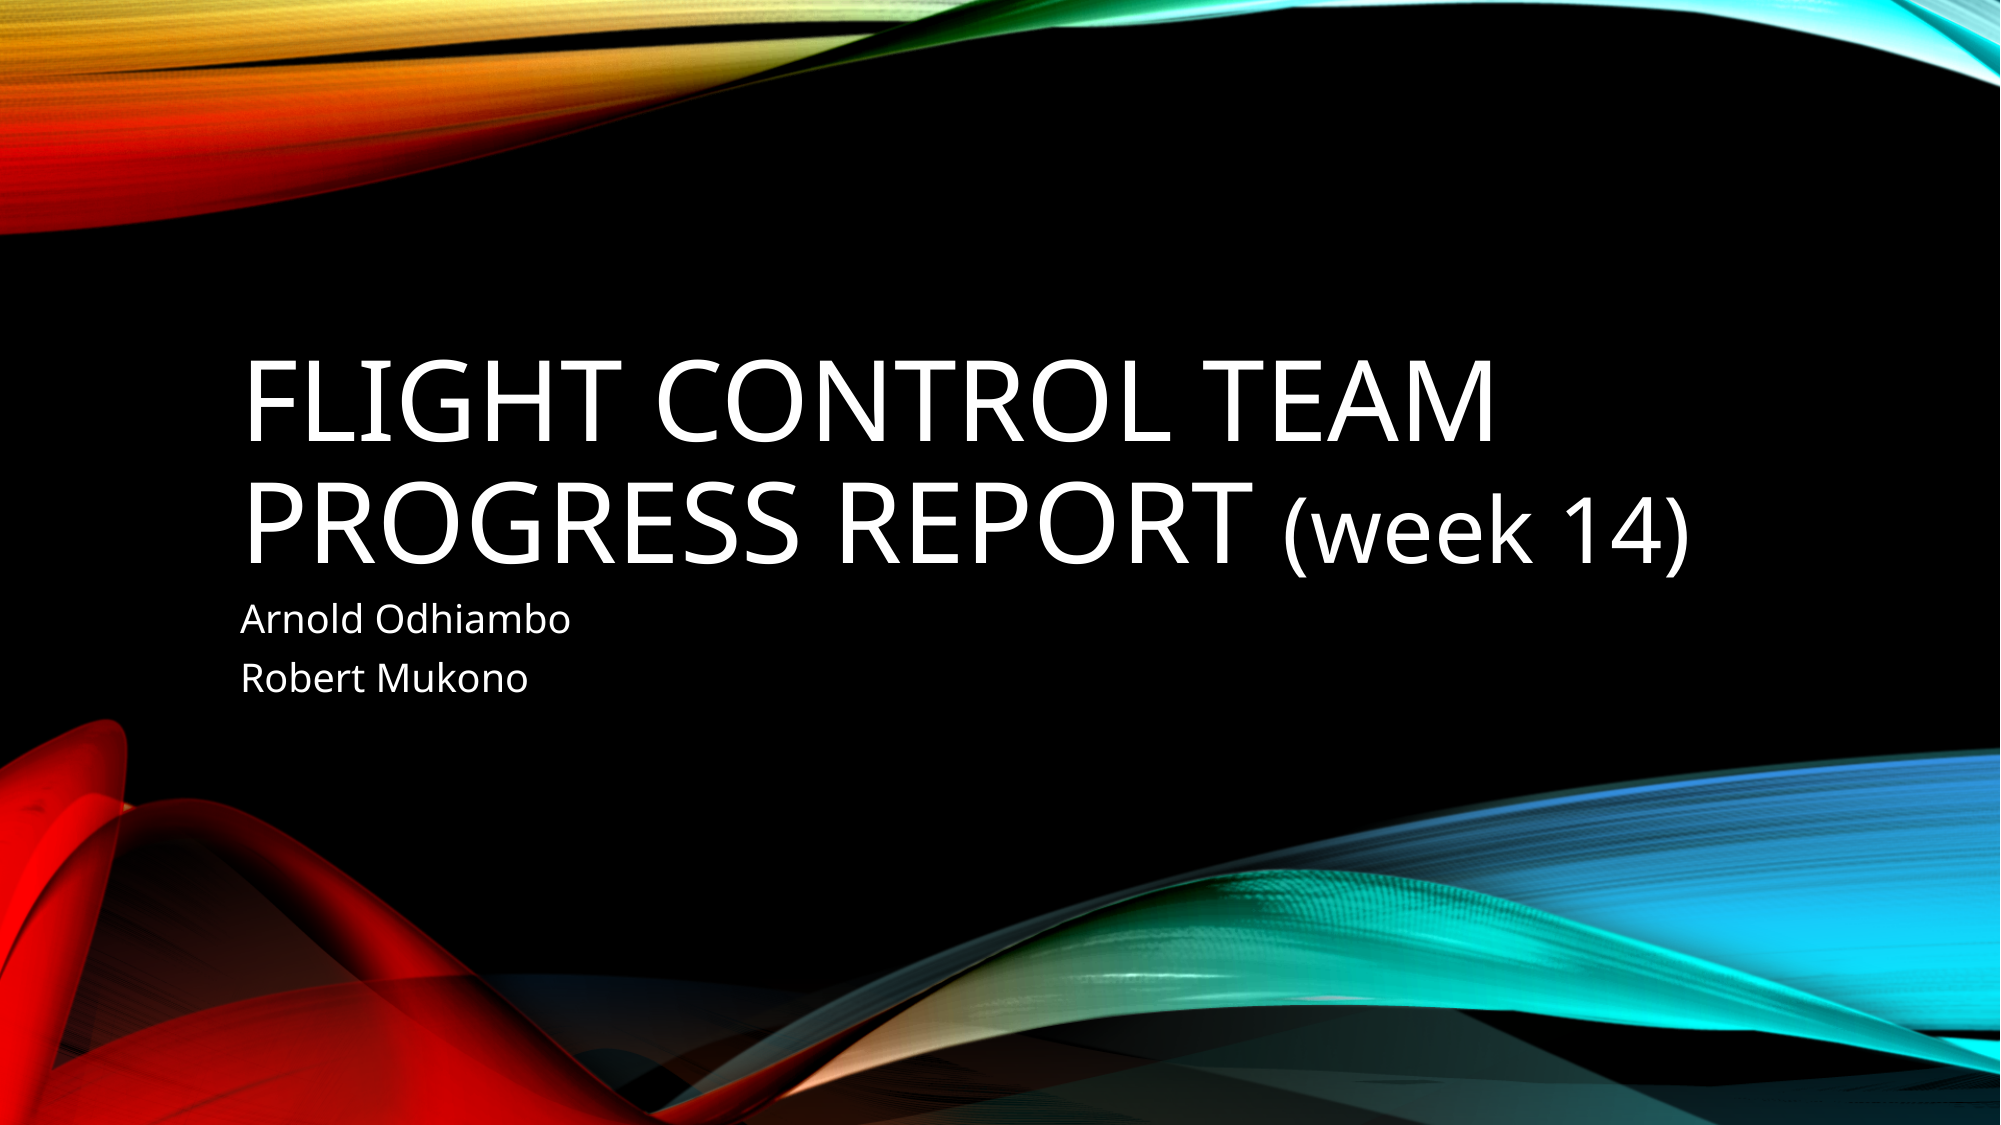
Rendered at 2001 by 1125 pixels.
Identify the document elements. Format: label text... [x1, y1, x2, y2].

subtitle Arnold Odhiambo Robert Mukono [225, 595, 1776, 709]
title FLIGHT CONTROL TEAM PROGRESS REPORT (week 14) [225, 295, 1776, 595]
